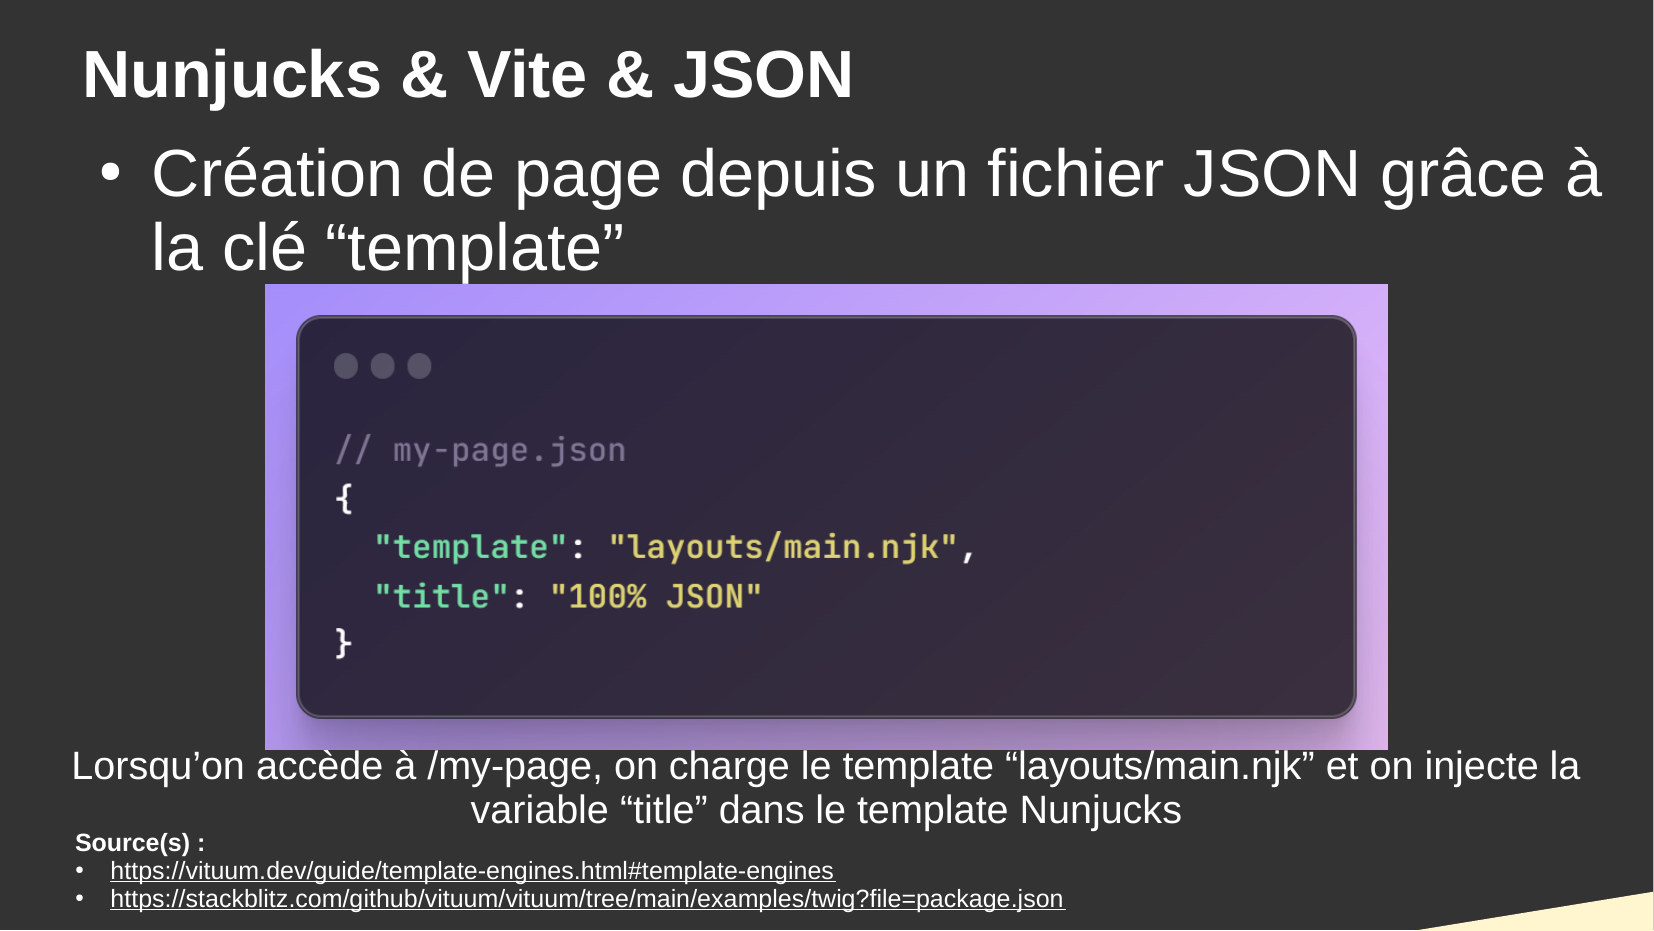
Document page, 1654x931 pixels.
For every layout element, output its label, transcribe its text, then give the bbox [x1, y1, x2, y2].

list Lorsqu’on accède à /my-page, on charge le template “layouts/main.njk” et on injecte la variable “title” dans le template Nunjucks [64, 744, 1589, 839]
text_box [1546, 891, 1654, 931]
title Nunjucks & Vite & JSON [82, 37, 1571, 112]
text_box Source(s) : https://vituum.dev/guide/template-engines.html#template-engines https://stackblitz.com/github/vituum/vituum/tree/main/examples/twig?file=package.json [60, 821, 1546, 931]
list Création de page depuis un fichier JSON grâce à la clé “template” [80, 135, 1620, 325]
picture [265, 284, 1388, 751]
